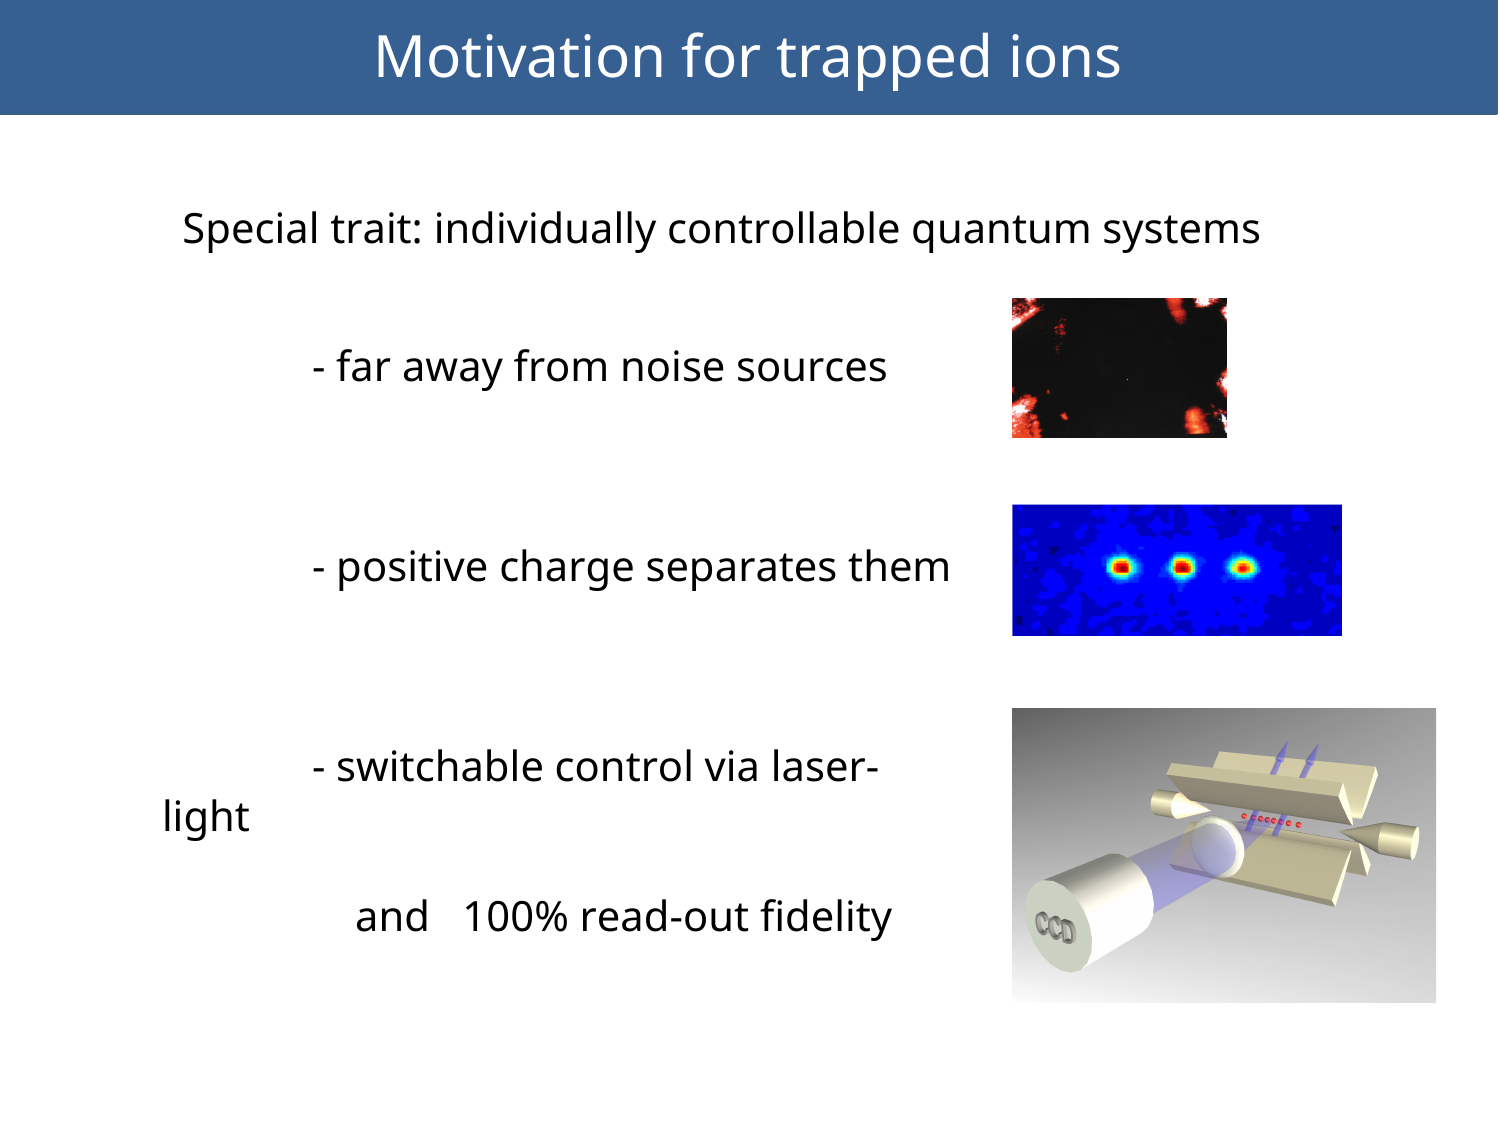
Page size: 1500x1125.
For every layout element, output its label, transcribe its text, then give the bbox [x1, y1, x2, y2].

text_box - far away from noise sources - positive charge separates them - switchable control via laser-light and 100% read-out fidelity [147, 282, 972, 1125]
text_box Special trait: individually controllable quantum systems [167, 194, 1218, 310]
picture [1012, 708, 1437, 1003]
picture [1012, 298, 1227, 438]
title Motivation for trapped ions [0, 0, 1497, 122]
picture [1012, 504, 1343, 637]
